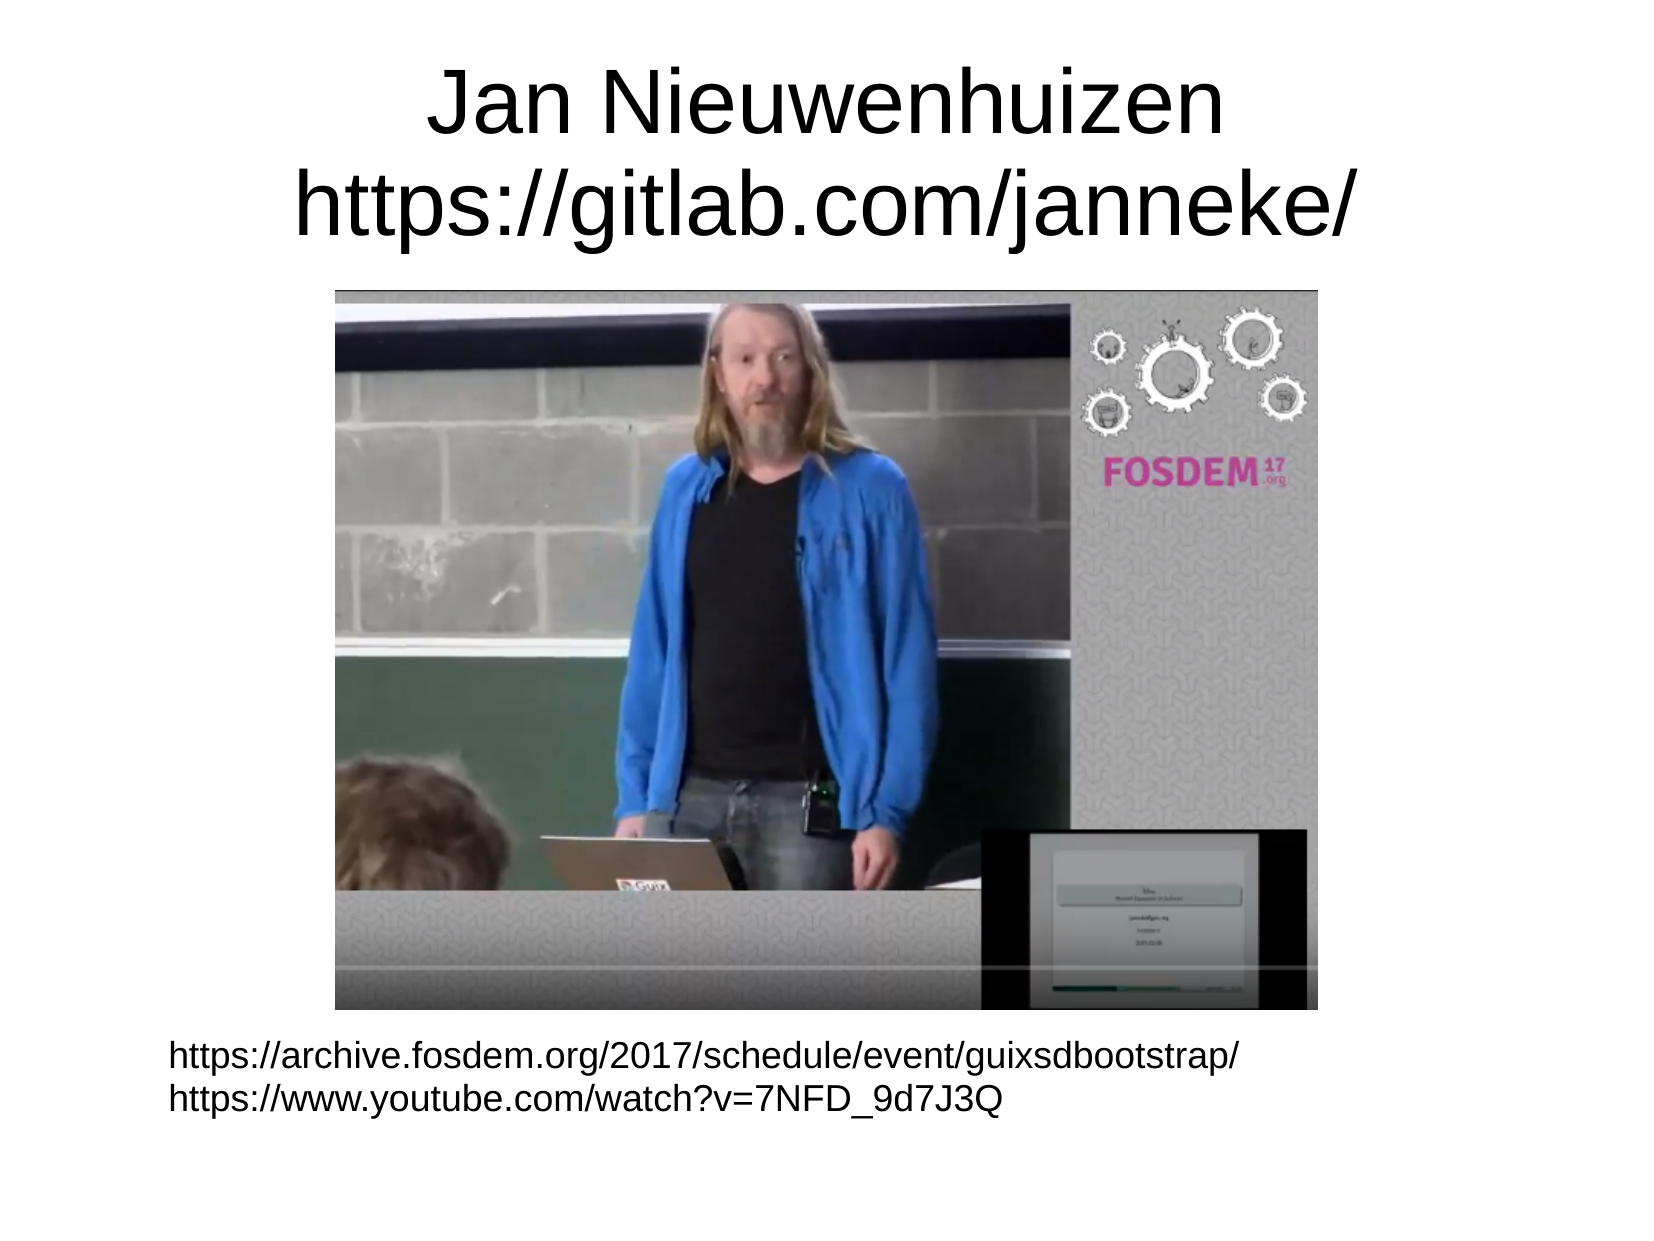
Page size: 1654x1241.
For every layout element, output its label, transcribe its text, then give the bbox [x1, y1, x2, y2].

picture [335, 290, 1318, 1010]
title Jan Nieuwenhuizen https://gitlab.com/janneke/ [82, 49, 1571, 257]
text_box https://archive.fosdem.org/2017/schedule/event/guixsdbootstrap/ https://www.youtube.com/watch?v=7NFD_9d7J3Q [153, 1027, 1536, 1127]
